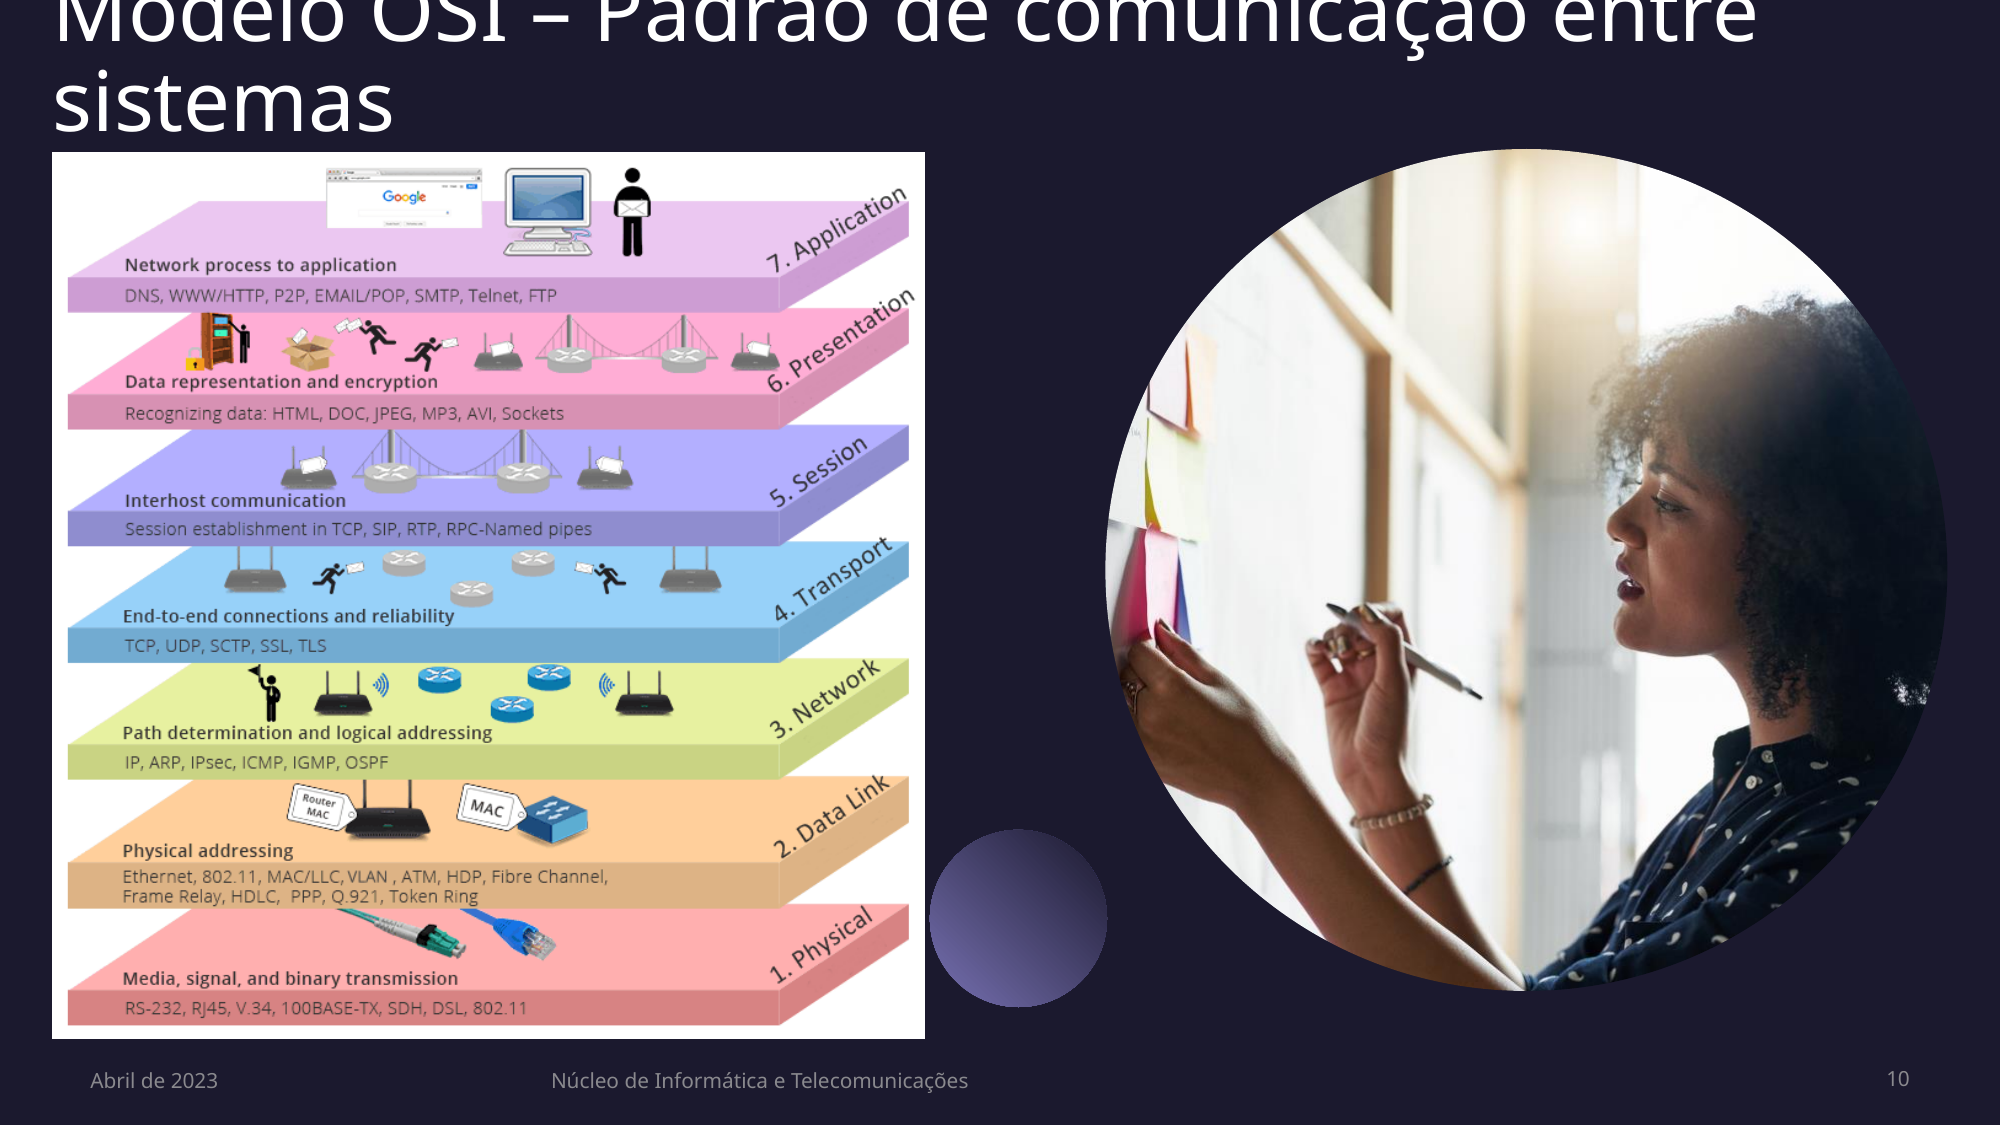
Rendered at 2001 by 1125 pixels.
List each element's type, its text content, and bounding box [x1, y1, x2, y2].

text_box [1105, 149, 1948, 991]
slide_number Abril de 2023 [90, 1067, 522, 1093]
slide_number <número> [1632, 1067, 1910, 1093]
text_box Modelo OSI – Padrão de comunicação entre sistemas [52, 38, 1967, 149]
picture [52, 152, 925, 1039]
footer Núcleo de Informática e Telecomunicações [551, 1067, 1598, 1093]
